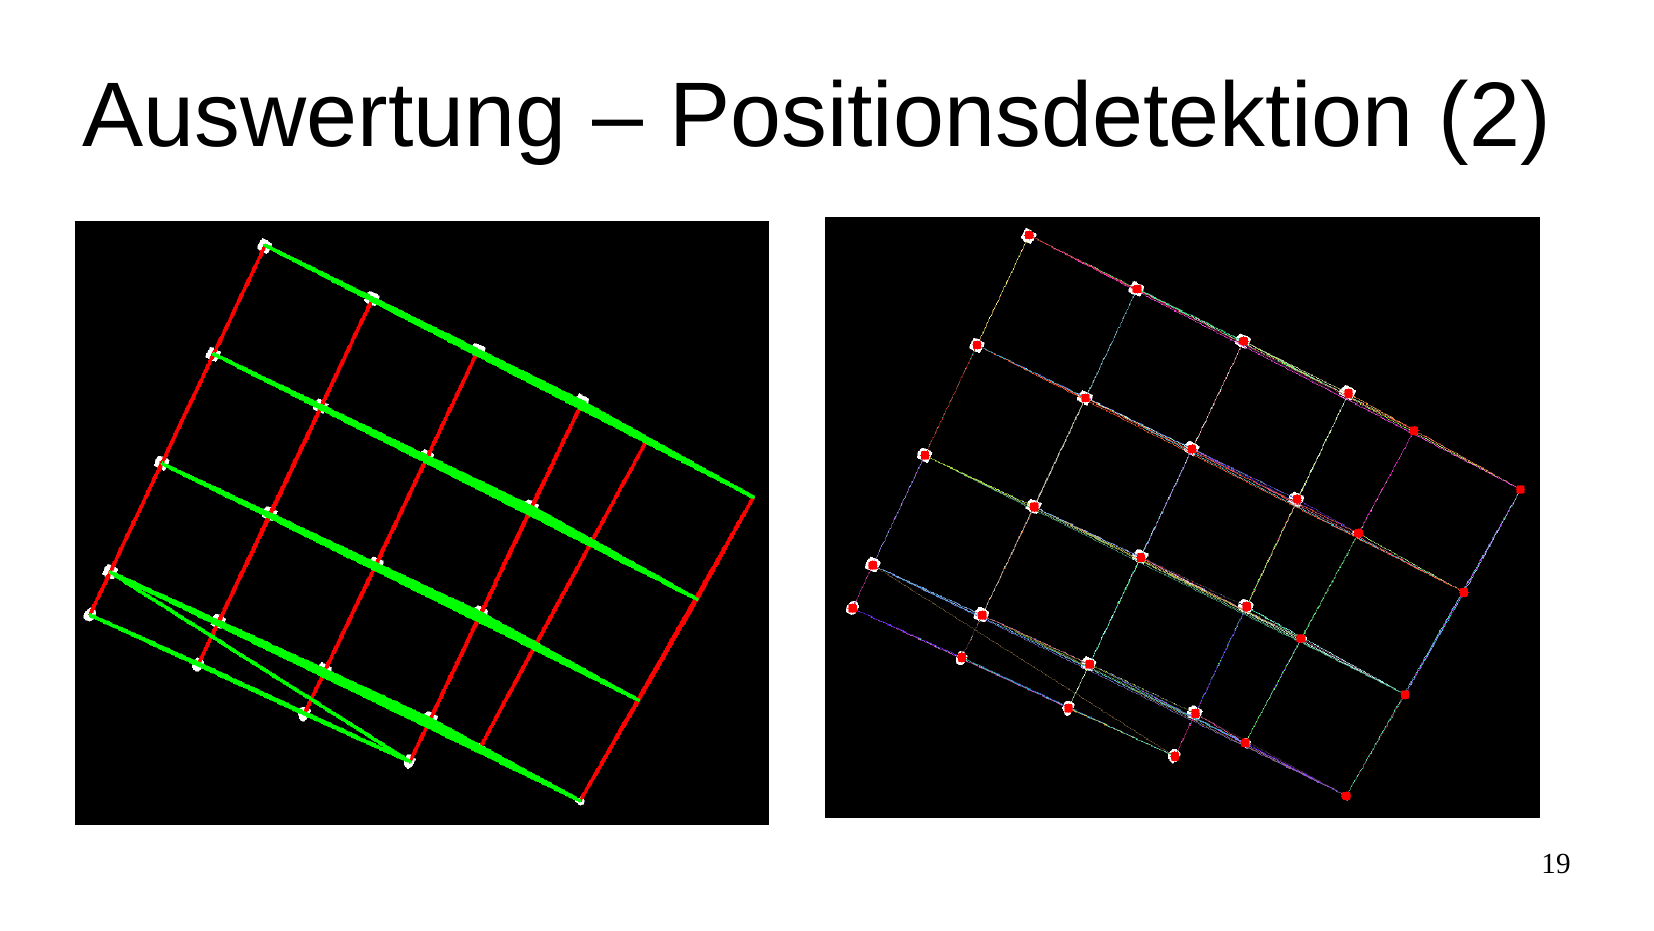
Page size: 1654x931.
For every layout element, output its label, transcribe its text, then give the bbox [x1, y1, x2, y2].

picture [825, 217, 1540, 818]
picture [75, 221, 769, 826]
title Auswertung – Positionsdetektion (2) [82, 37, 1571, 193]
